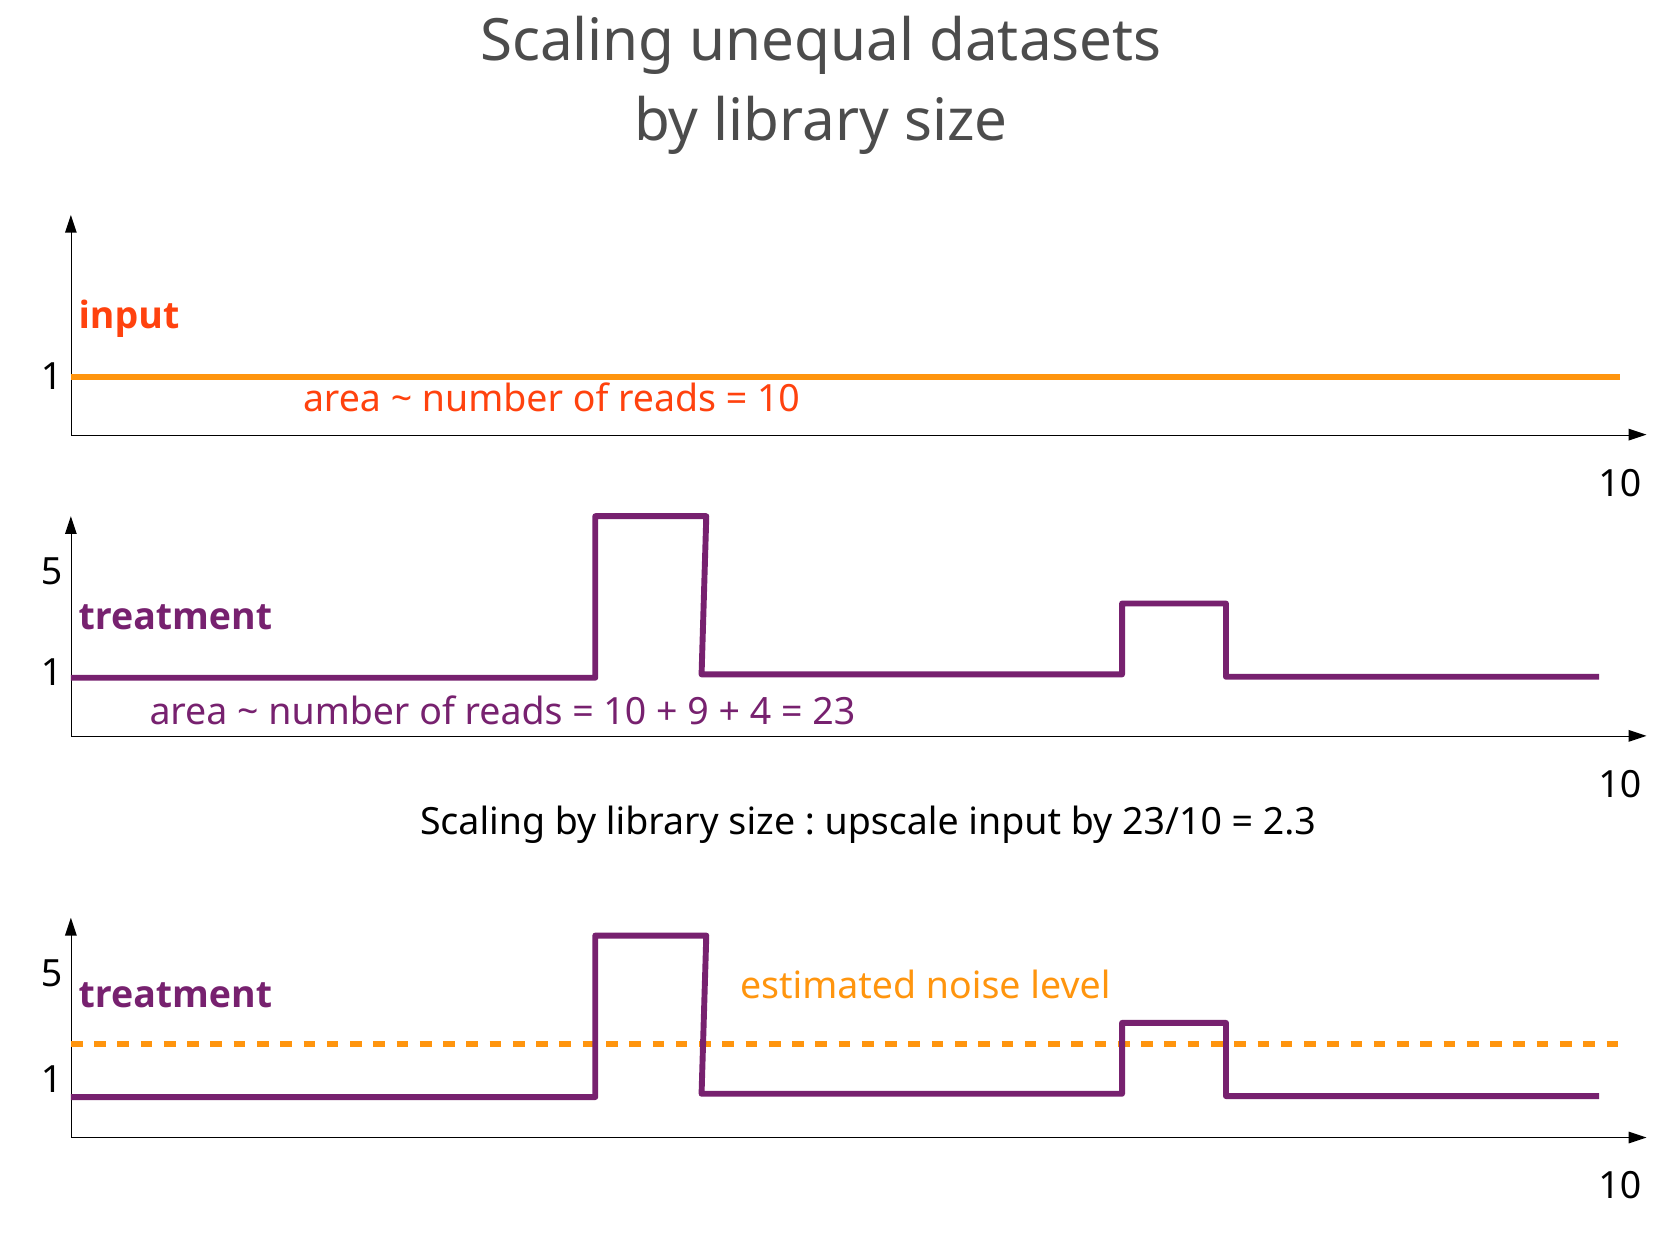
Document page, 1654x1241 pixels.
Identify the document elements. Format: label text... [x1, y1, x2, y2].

text_box treatment [63, 582, 308, 642]
title Scaling unequal datasets by library size [76, 2, 1565, 154]
text_box input [63, 281, 205, 340]
text_box Scaling by library size : upscale input by 23/10 = 2.3 [405, 786, 1429, 846]
text_box area ~ number of reads = 10 + 9 + 4 = 23 [134, 676, 979, 736]
text_box 1 [25, 1045, 80, 1105]
text_box 5 [25, 537, 80, 597]
text_box 10 [1583, 448, 1654, 508]
text_box 1 [25, 637, 80, 697]
text_box 10 [1583, 1151, 1654, 1211]
text_box 1 [25, 342, 80, 402]
text_box 5 [25, 939, 80, 998]
text_box estimated noise level [725, 950, 1157, 1010]
text_box 10 [1583, 750, 1654, 809]
text_box area ~ number of reads = 10 [288, 363, 871, 423]
text_box treatment [63, 960, 308, 1020]
